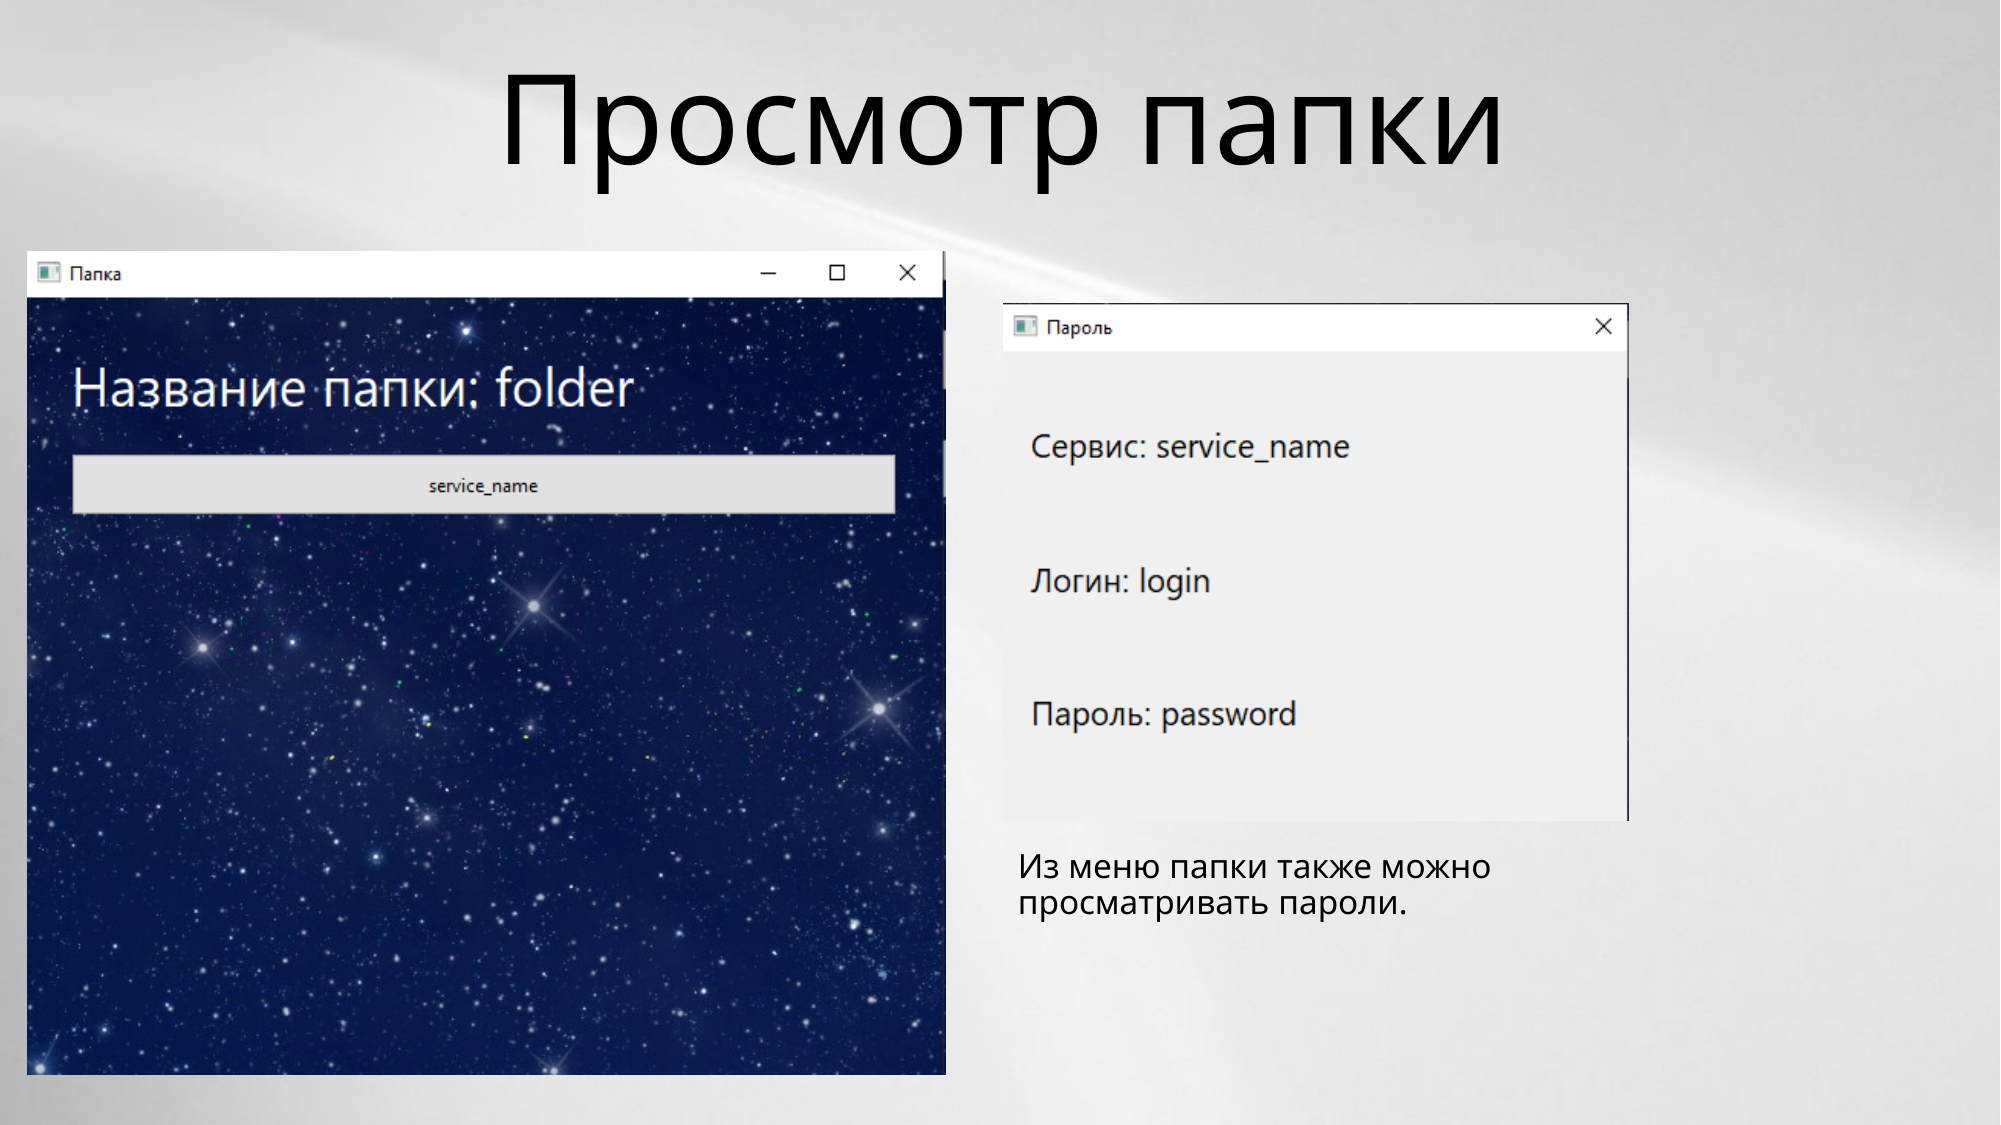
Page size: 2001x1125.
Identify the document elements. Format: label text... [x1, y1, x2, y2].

subtitle Из меню папки также можно просматривать пароли. [1002, 842, 1761, 946]
title Просмотр папки [252, 0, 1753, 200]
picture [0, 0, 2000, 1125]
